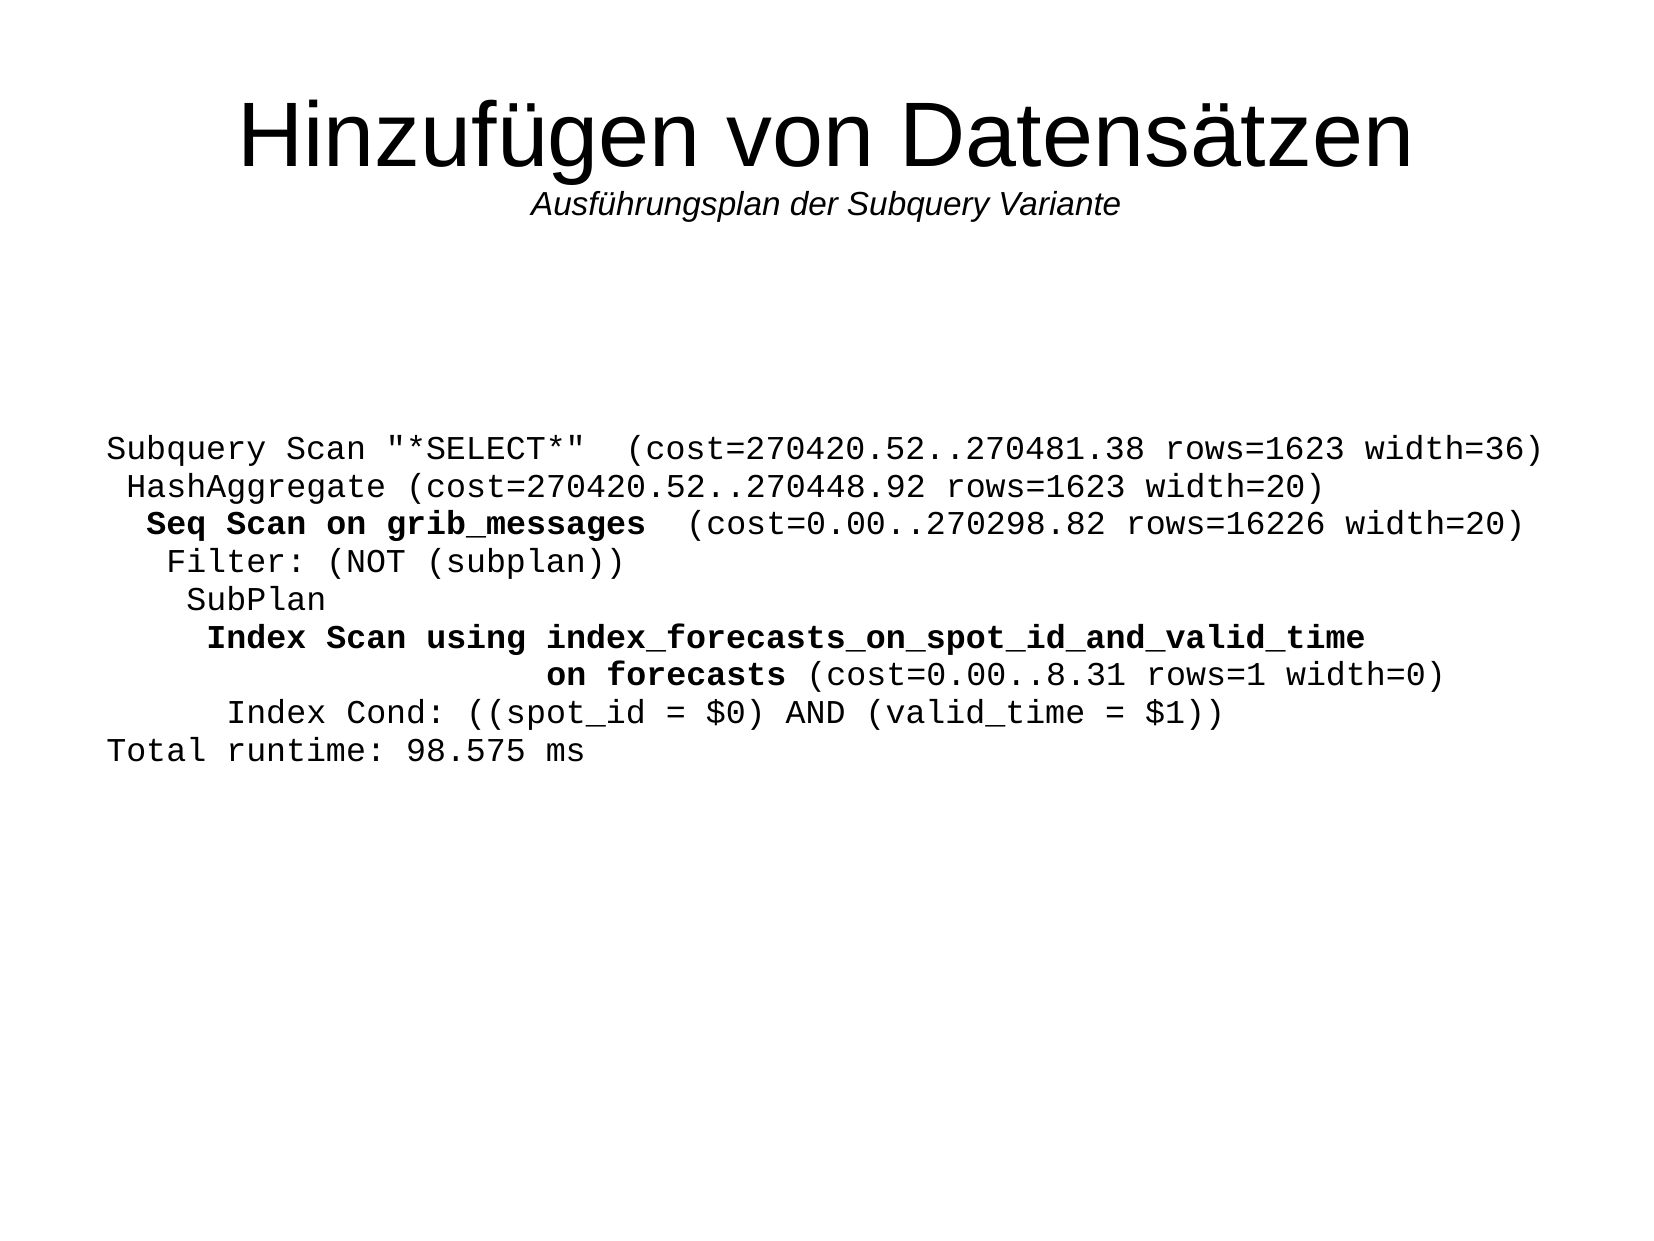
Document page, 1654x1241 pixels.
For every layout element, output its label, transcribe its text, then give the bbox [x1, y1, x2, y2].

subtitle Subquery Scan "*SELECT*" (cost=270420.52..270481.38 rows=1623 width=36) HashAggregate (cost=270420.52..270448.92 rows=1623 width=20) Seq Scan on grib_messages (cost=0.00..270298.82 rows=16226 width=20) Filter: (NOT (subplan)) SubPlan Index Scan using index_forecasts_on_spot_id_and_valid_time on forecasts (cost=0.00..8.31 rows=1 width=0) Index Cond: ((spot_id = $0) AND (valid_time = $1)) Total runtime: 98.575 ms [106, 431, 1547, 809]
title Hinzufügen von Datensätzen Ausführungsplan der Subquery Variante [82, 56, 1571, 250]
